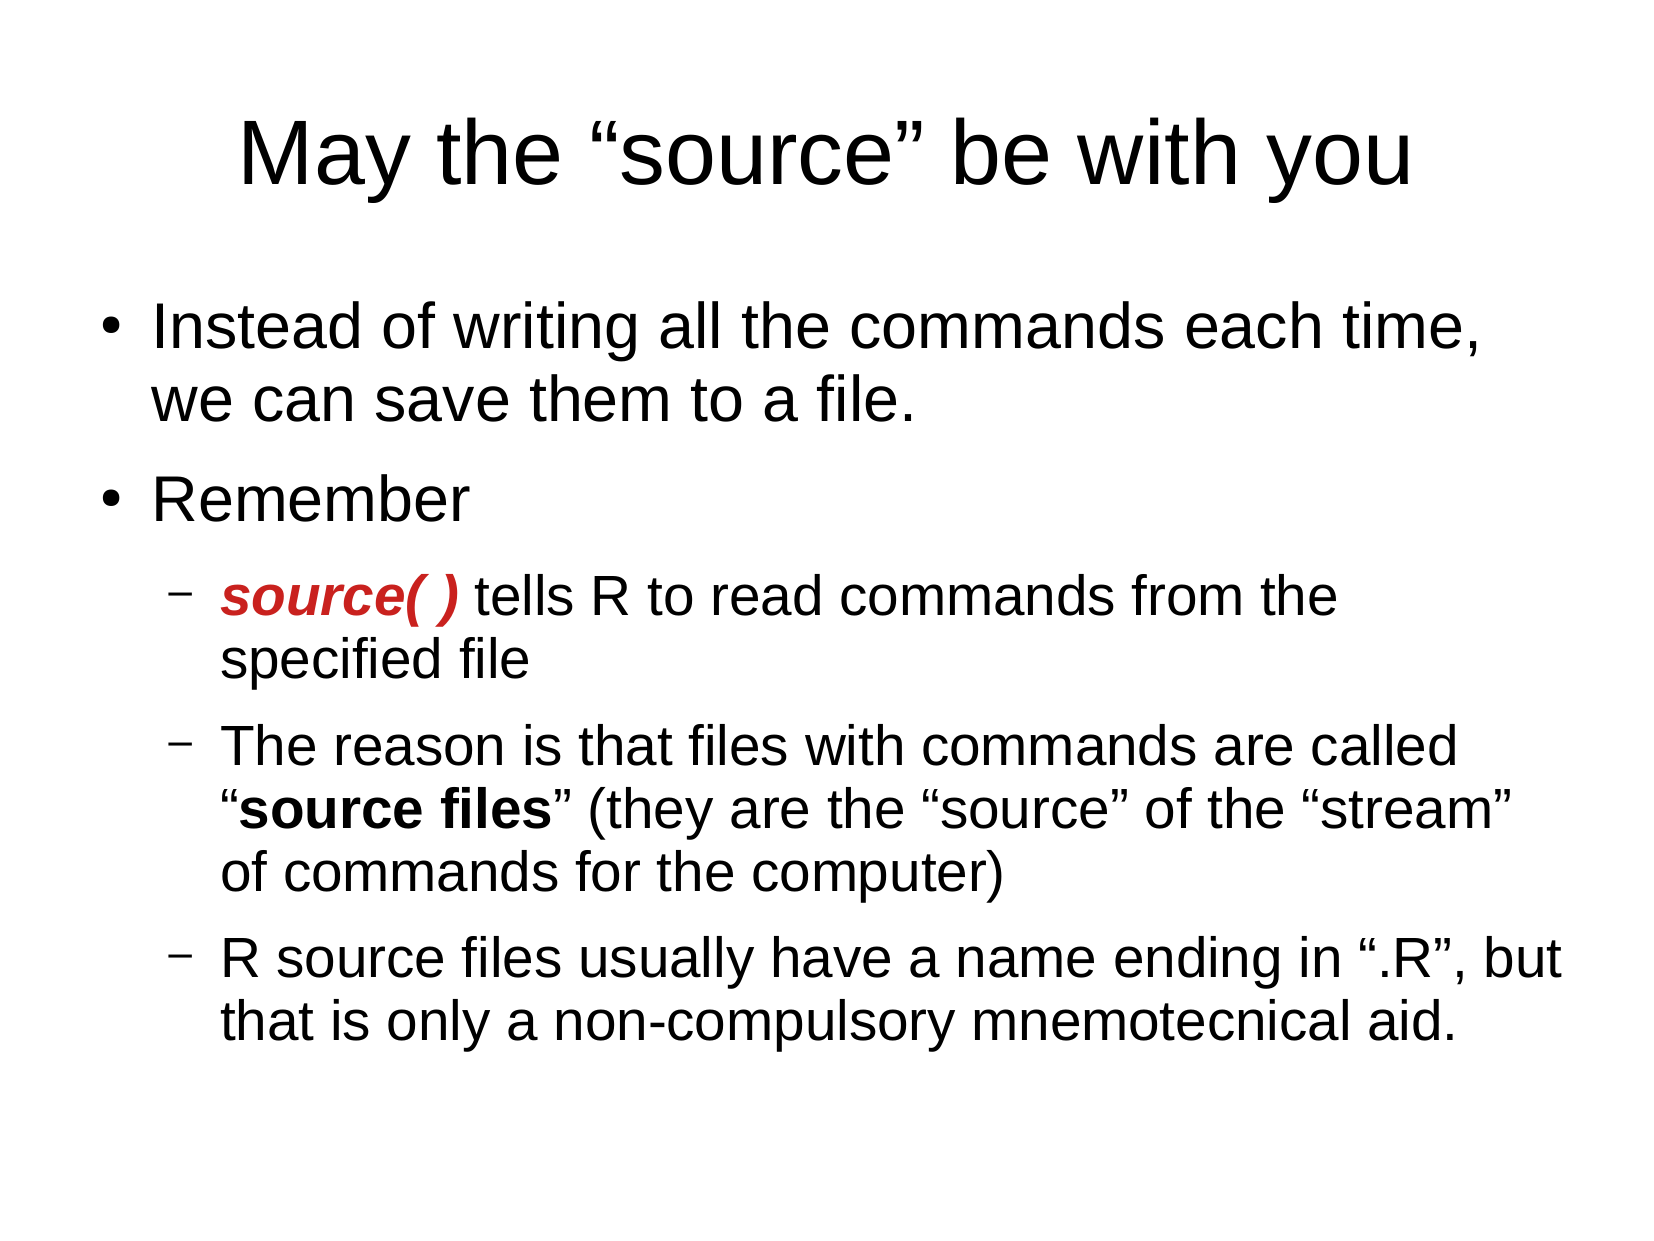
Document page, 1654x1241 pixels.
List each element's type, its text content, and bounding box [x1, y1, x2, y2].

title May the “source” be with you [82, 49, 1571, 257]
list Instead of writing all the commands each time, we can save them to a file. Remember source( ) tells R to read commands from the specified file The reason is that files with commands are called “source files” (they are the “source” of the “stream” of commands for the computer) R source files usually have a name ending in “.R”, but that is only a non-compulsory mnemotecnical aid. [82, 290, 1571, 1099]
